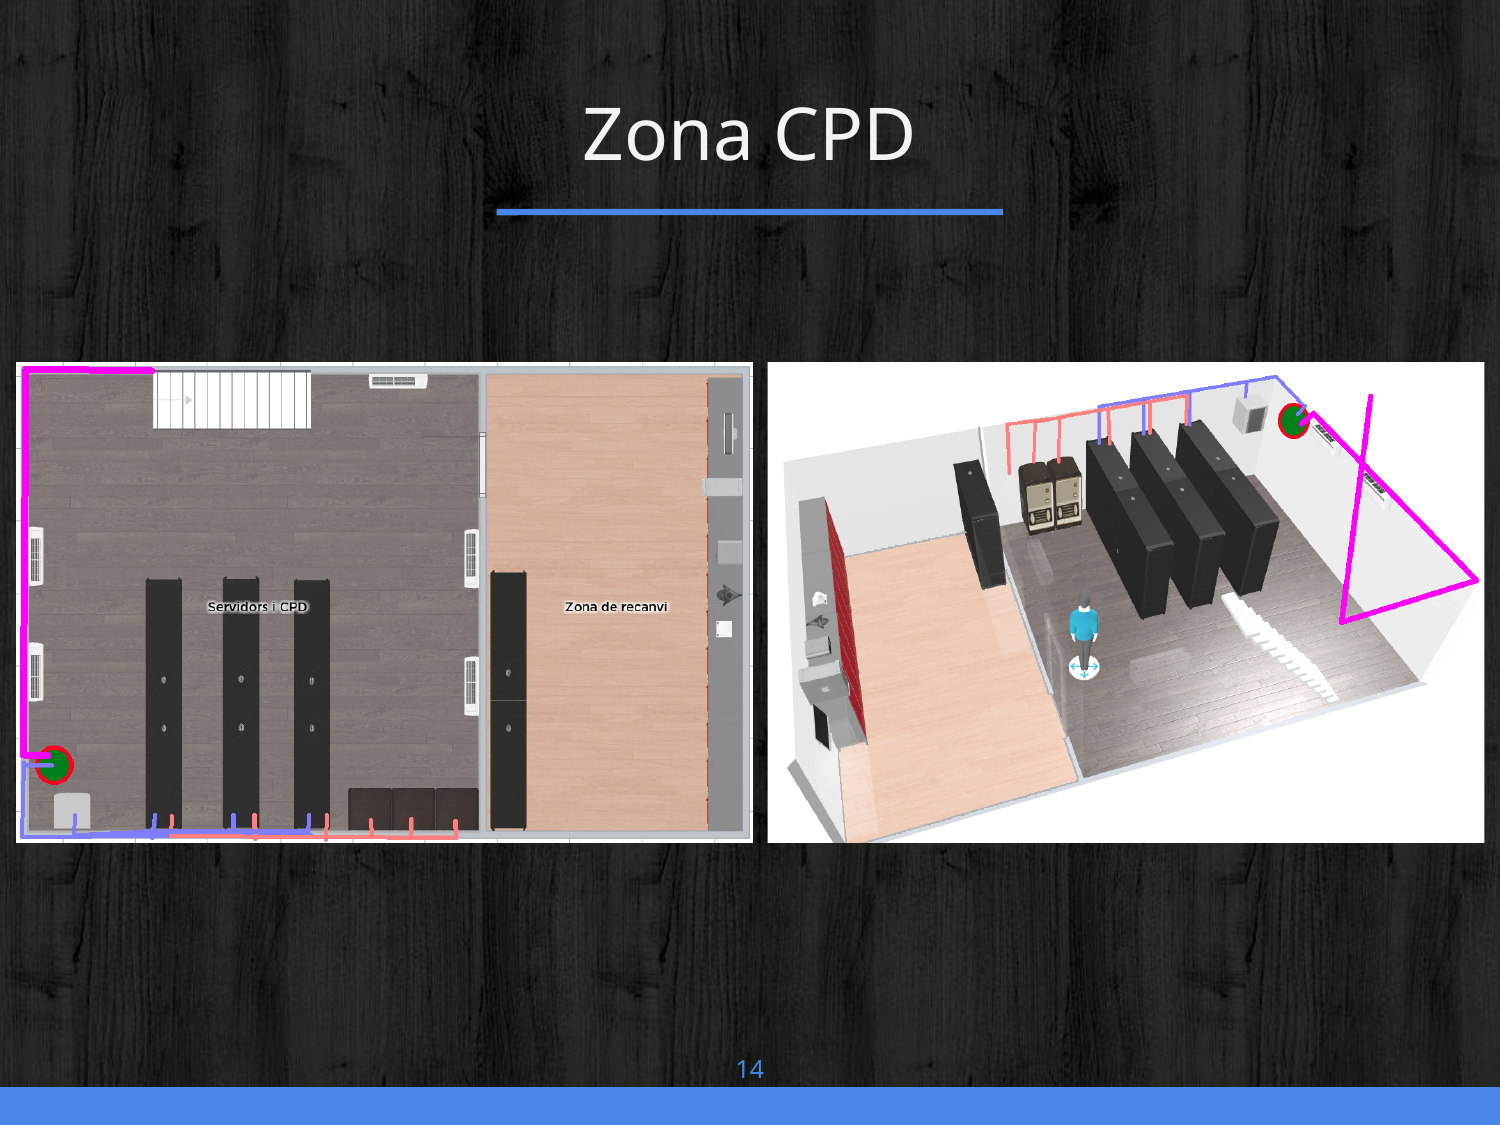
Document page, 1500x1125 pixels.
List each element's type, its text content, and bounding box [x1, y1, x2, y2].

text_box Zona CPD [183, 72, 1317, 185]
text_box [0, 1087, 1500, 1125]
picture [0, 0, 1500, 1087]
slide_number 14 [705, 1038, 795, 1087]
